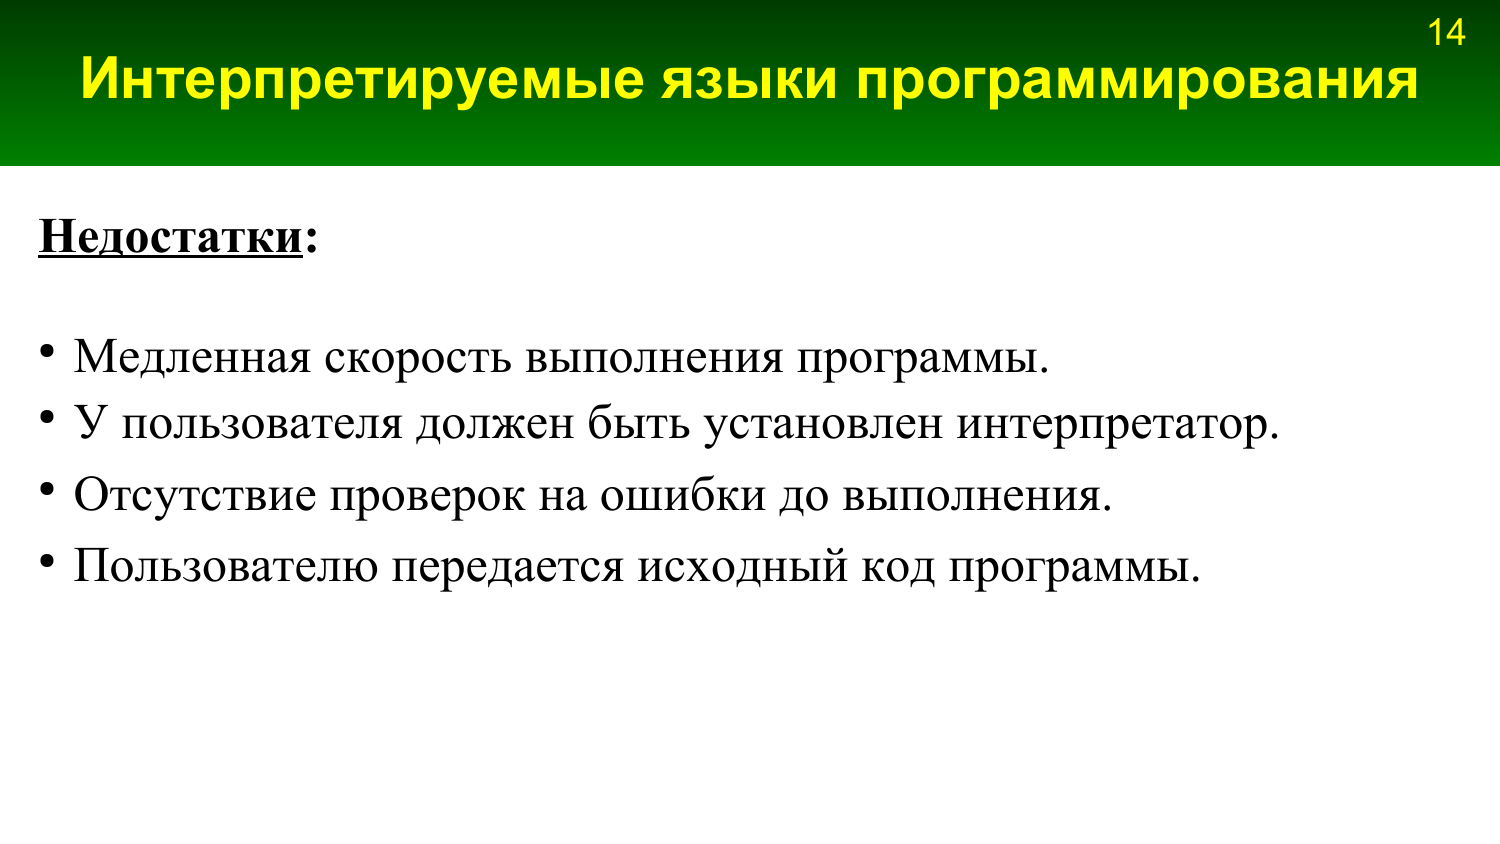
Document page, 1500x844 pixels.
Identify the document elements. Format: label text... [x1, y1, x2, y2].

title Интерпретируемые языки программирования [23, 19, 1477, 130]
text_box Недостатки: Медленная скорость выполнения программы. У пользователя должен быть установлен интерпретатор. Отсутствие проверок на ошибки до выполнения. Пользователю передается исходный код программы. [23, 194, 1489, 734]
